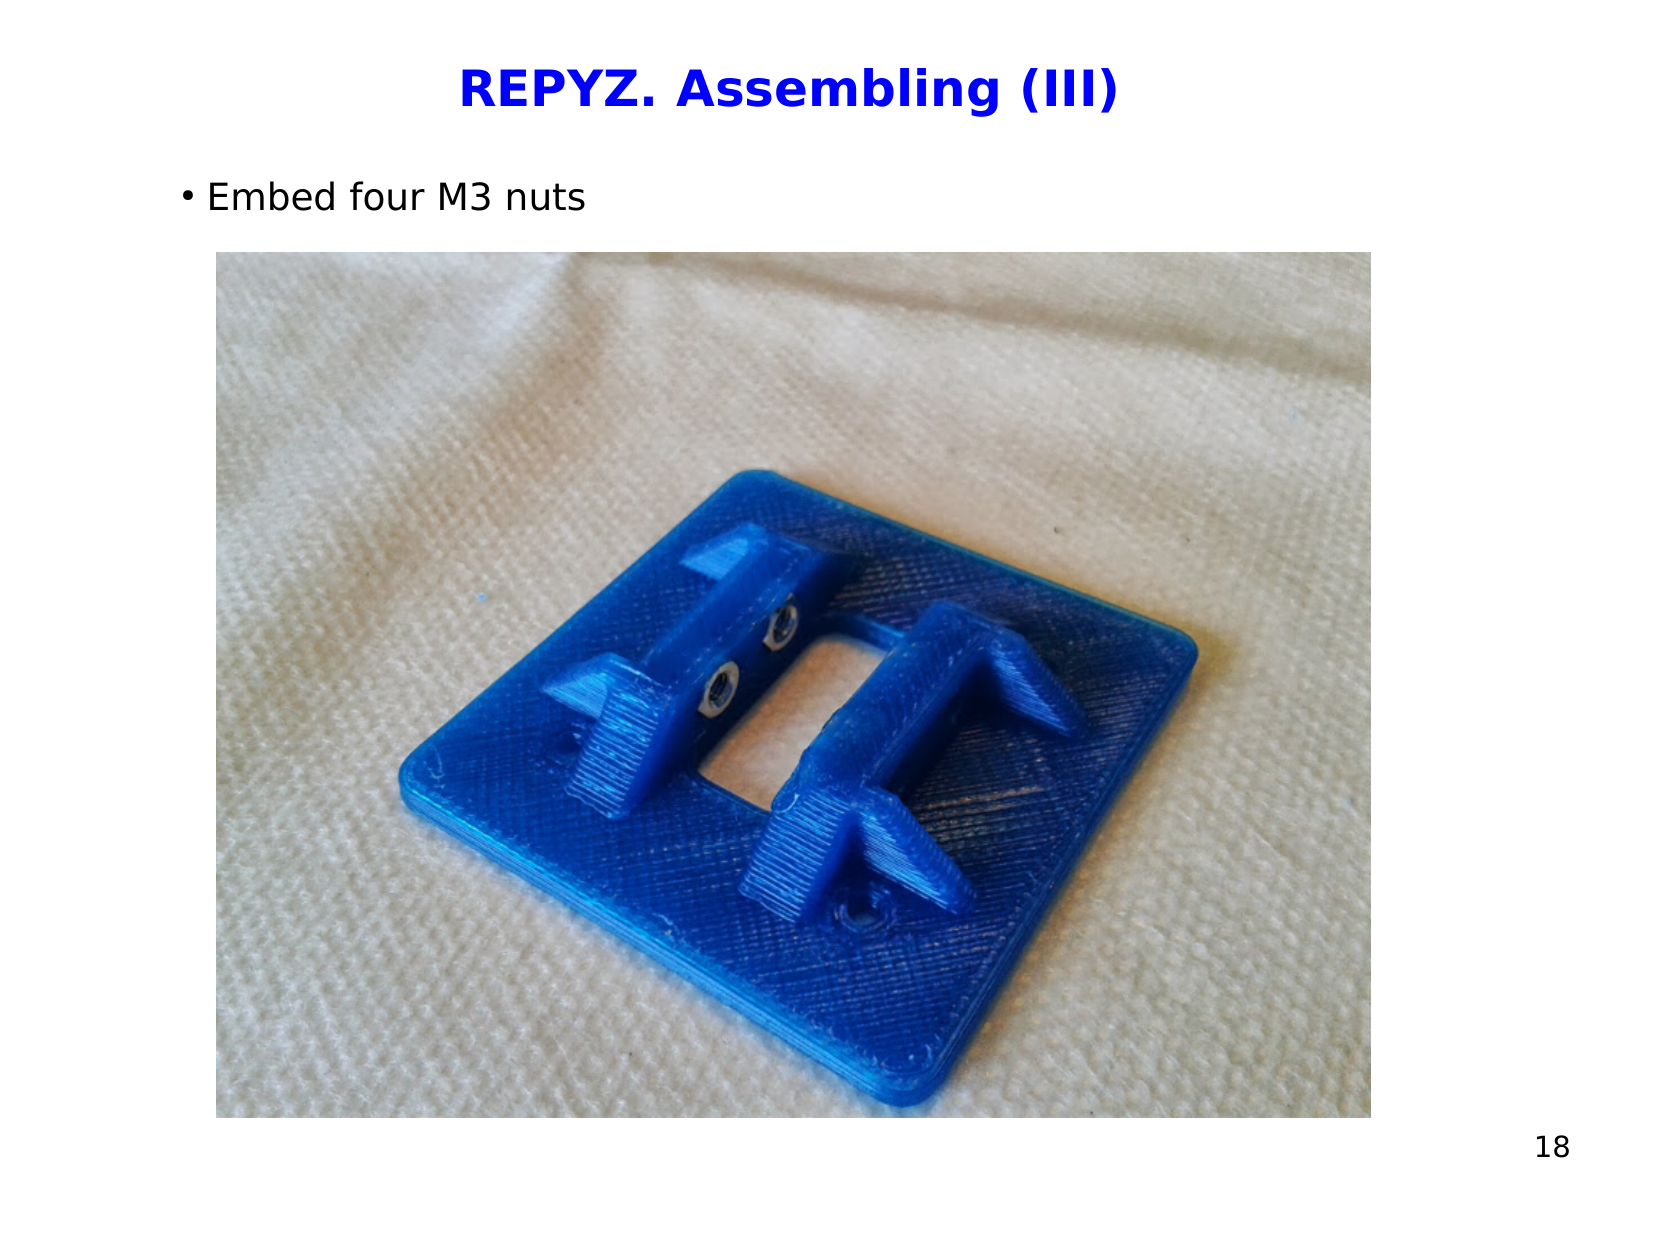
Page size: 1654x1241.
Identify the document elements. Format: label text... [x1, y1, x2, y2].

picture [216, 252, 1371, 1118]
text_box Embed four M3 nuts [166, 168, 1263, 227]
text_box REPYZ. Assembling (III) [443, 52, 1154, 126]
